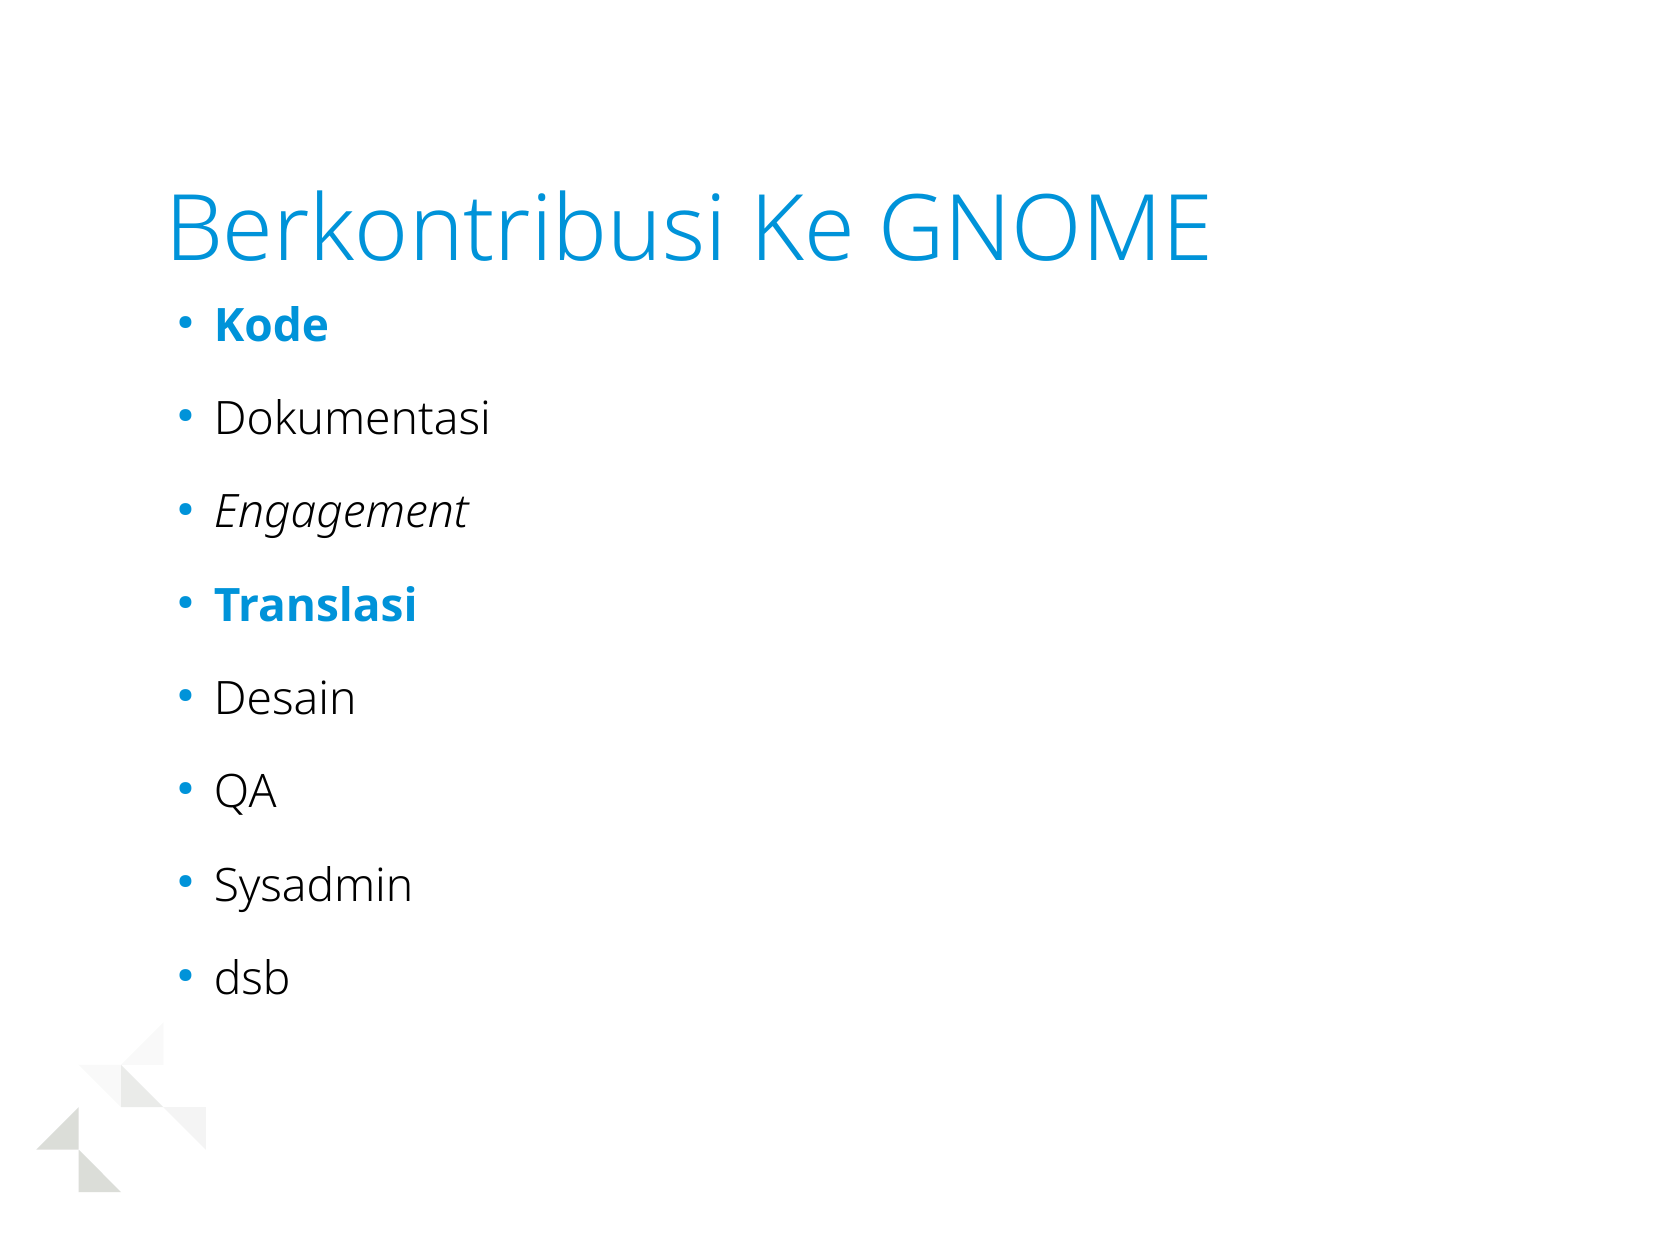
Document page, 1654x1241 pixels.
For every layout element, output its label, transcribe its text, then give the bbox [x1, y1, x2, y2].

list Kode Dokumentasi Engagement Translasi Desain QA Sysadmin dsb [165, 316, 1486, 1010]
list Berkontribusi Ke GNOME [165, 135, 1486, 316]
